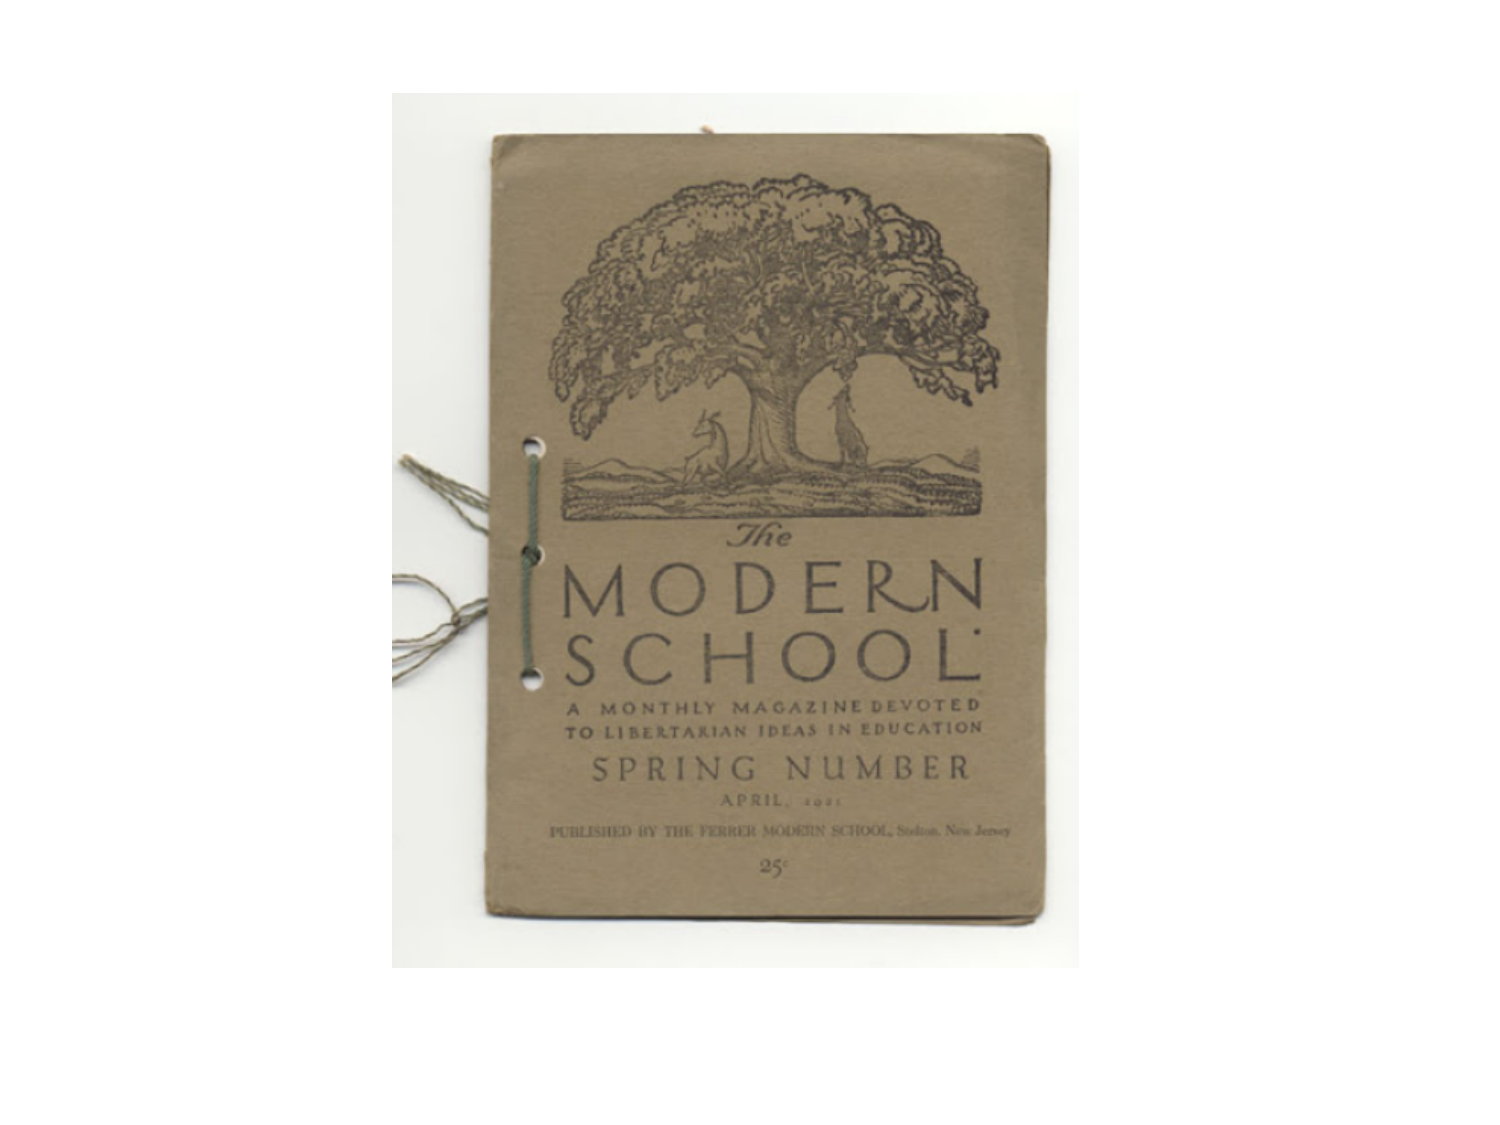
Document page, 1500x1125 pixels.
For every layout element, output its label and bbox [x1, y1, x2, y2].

picture [0, 93, 1500, 968]
